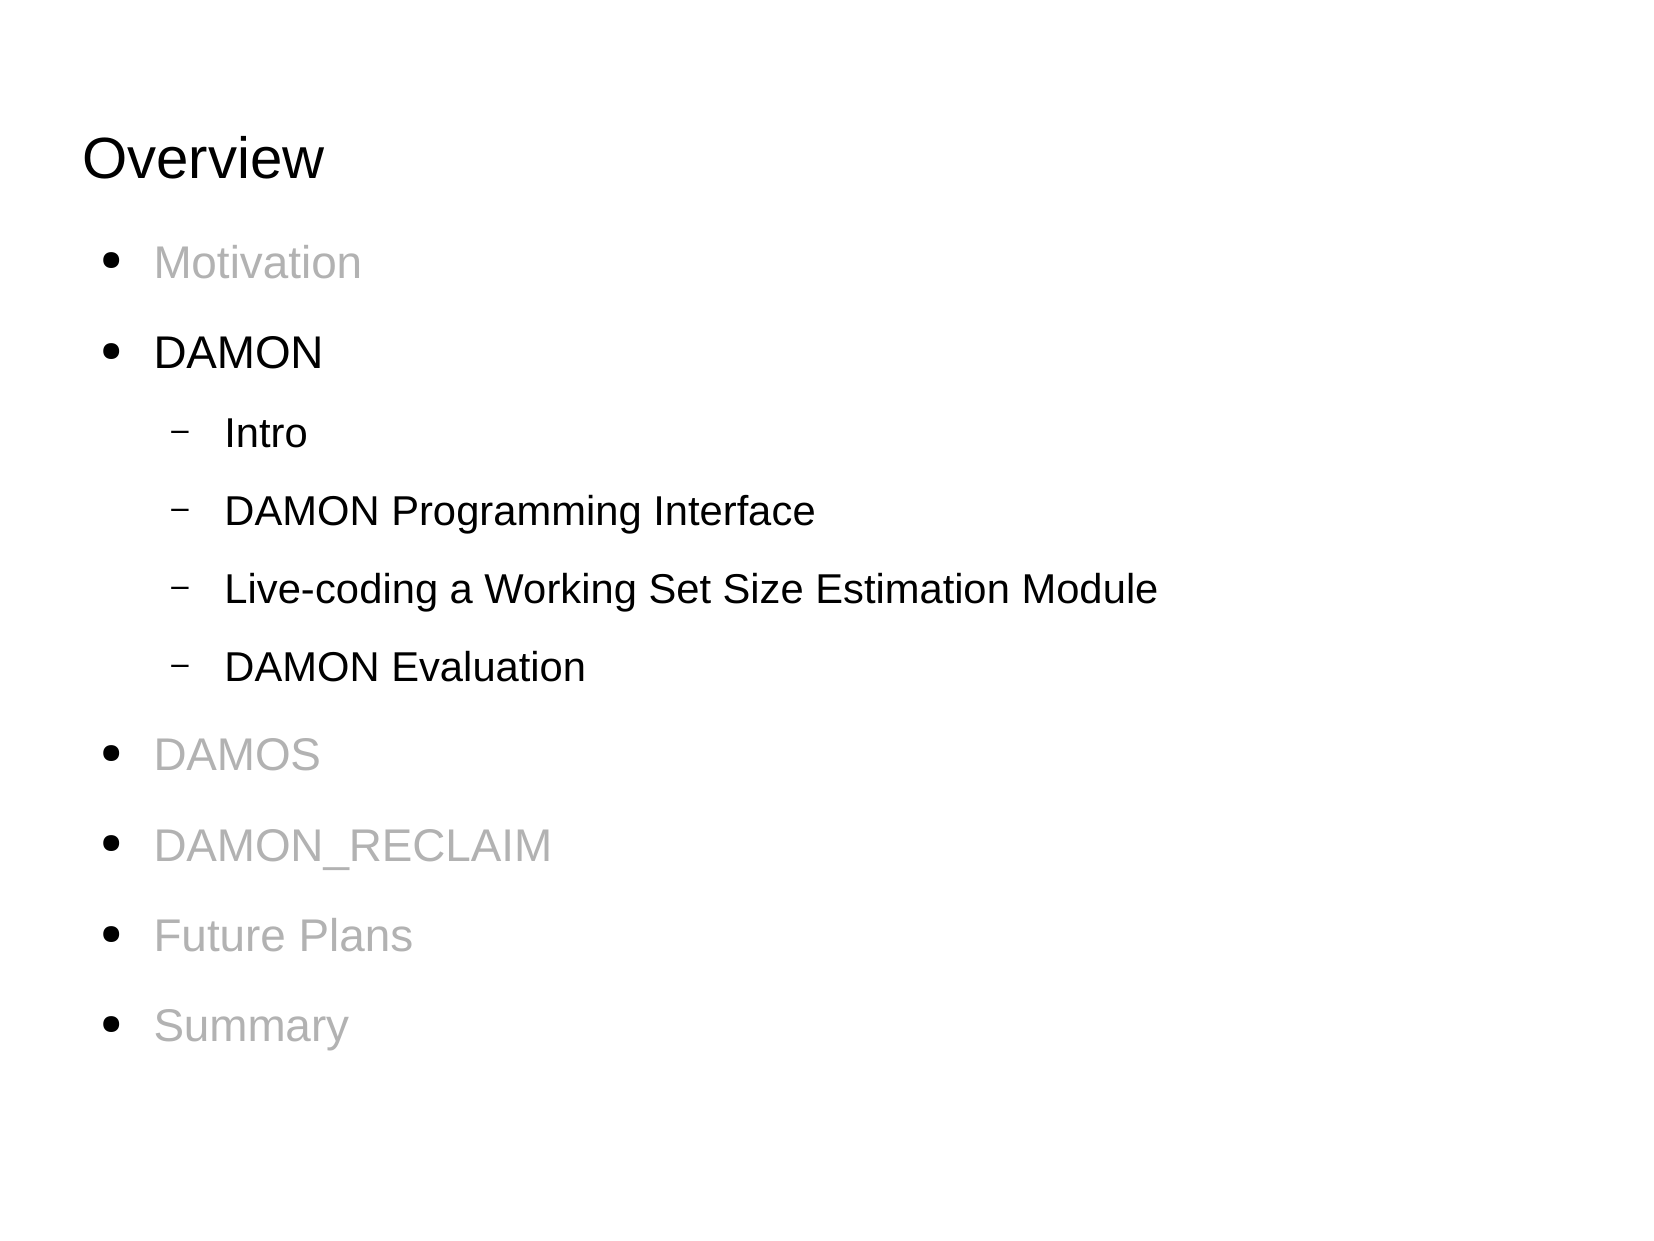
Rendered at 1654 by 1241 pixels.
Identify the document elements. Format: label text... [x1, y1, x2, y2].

title Overview [82, 108, 1571, 210]
list Motivation DAMON Intro DAMON Programming Interface Live-coding a Working Set Size Estimation Module DAMON Evaluation DAMOS DAMON_RECLAIM Future Plans Summary [82, 236, 1571, 1111]
